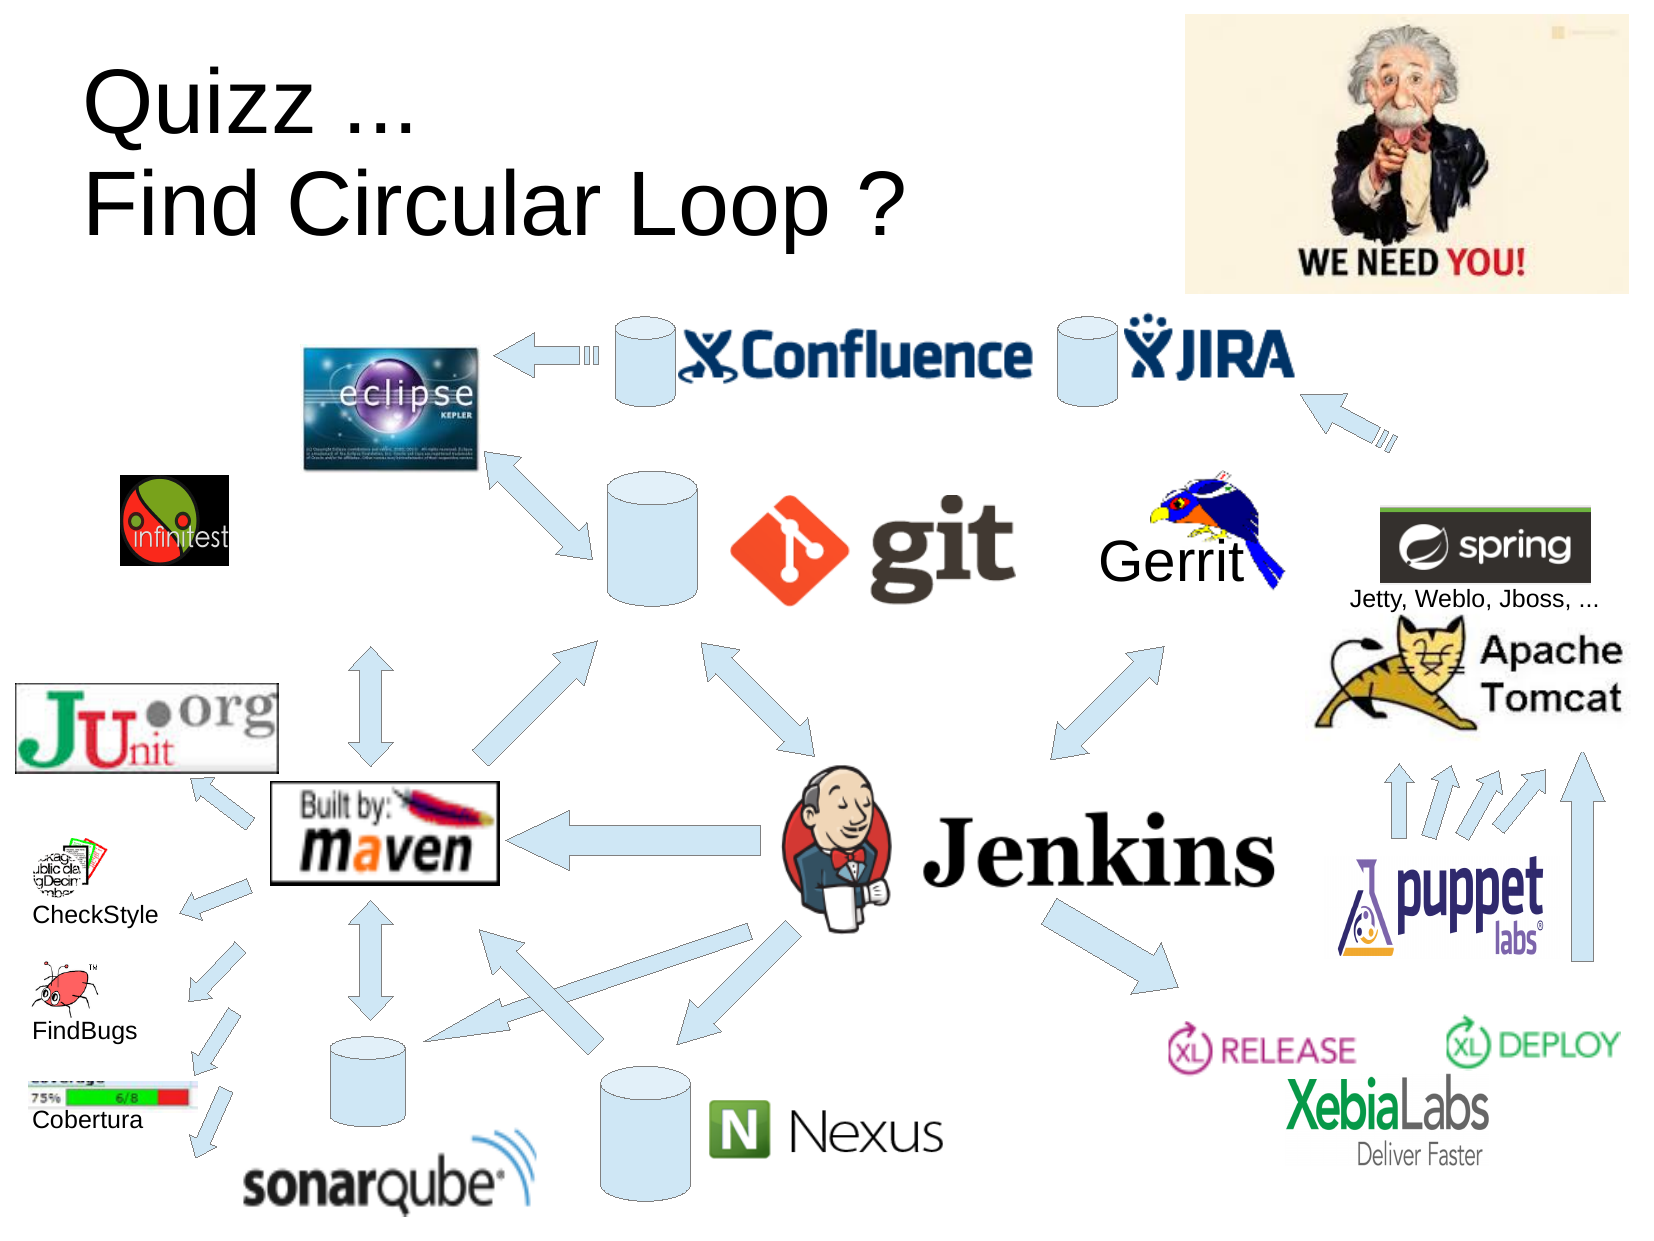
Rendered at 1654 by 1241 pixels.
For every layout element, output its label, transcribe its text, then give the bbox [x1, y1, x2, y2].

picture [767, 760, 1278, 935]
text_box [348, 900, 394, 1021]
text_box [600, 1085, 691, 1202]
picture [1165, 1021, 1489, 1166]
picture [1150, 470, 1287, 602]
text_box [1384, 434, 1398, 453]
text_box [188, 941, 246, 1002]
text_box [423, 923, 753, 1055]
text_box [330, 1049, 406, 1127]
picture [120, 475, 229, 566]
text_box [584, 346, 590, 365]
text_box [593, 346, 599, 365]
text_box [484, 451, 593, 560]
text_box [701, 642, 815, 757]
text_box [615, 329, 676, 407]
text_box [1050, 646, 1165, 760]
text_box FindBugs [17, 1009, 153, 1053]
text_box Cobertura [17, 1098, 159, 1141]
text_box [348, 646, 394, 767]
picture [28, 1081, 198, 1113]
title Quizz ... Find Circular Loop ? [82, 49, 1185, 257]
text_box Apply changes [1057, 316, 1118, 340]
text_box [1375, 429, 1389, 448]
text_box [1455, 770, 1503, 841]
text_box [191, 1007, 241, 1076]
text_box Jetty, Weblo, Jboss, ... [1335, 577, 1640, 621]
text_box Apply changes [607, 471, 698, 505]
text_box [607, 489, 698, 607]
picture [32, 836, 108, 893]
text_box [1421, 765, 1460, 840]
picture [1124, 308, 1298, 392]
text_box [189, 1086, 233, 1158]
picture [708, 1098, 944, 1160]
text_box [505, 810, 761, 871]
picture [1324, 856, 1561, 959]
text_box [190, 777, 255, 830]
text_box Apply changes [600, 1066, 691, 1100]
text_box [1384, 763, 1415, 839]
text_box [1560, 752, 1606, 962]
text_box [1492, 769, 1546, 834]
picture [240, 1126, 541, 1217]
text_box [179, 878, 253, 921]
text_box [1057, 329, 1118, 407]
text_box [493, 332, 580, 378]
picture [300, 344, 481, 474]
text_box Gerrit [1083, 520, 1260, 601]
text_box CheckStyle [17, 893, 198, 936]
picture [270, 781, 500, 886]
picture [26, 959, 102, 1009]
picture [730, 495, 1016, 607]
text_box [1041, 898, 1179, 995]
text_box [472, 640, 598, 766]
picture [1380, 505, 1591, 585]
text_box [1300, 393, 1381, 444]
picture [1185, 14, 1629, 294]
picture [15, 683, 279, 774]
text_box Apply changes [615, 316, 676, 340]
text_box [676, 920, 802, 1045]
picture [1305, 590, 1640, 752]
text_box Apply changes [330, 1036, 406, 1060]
picture [678, 308, 1036, 392]
picture [1443, 1013, 1621, 1071]
